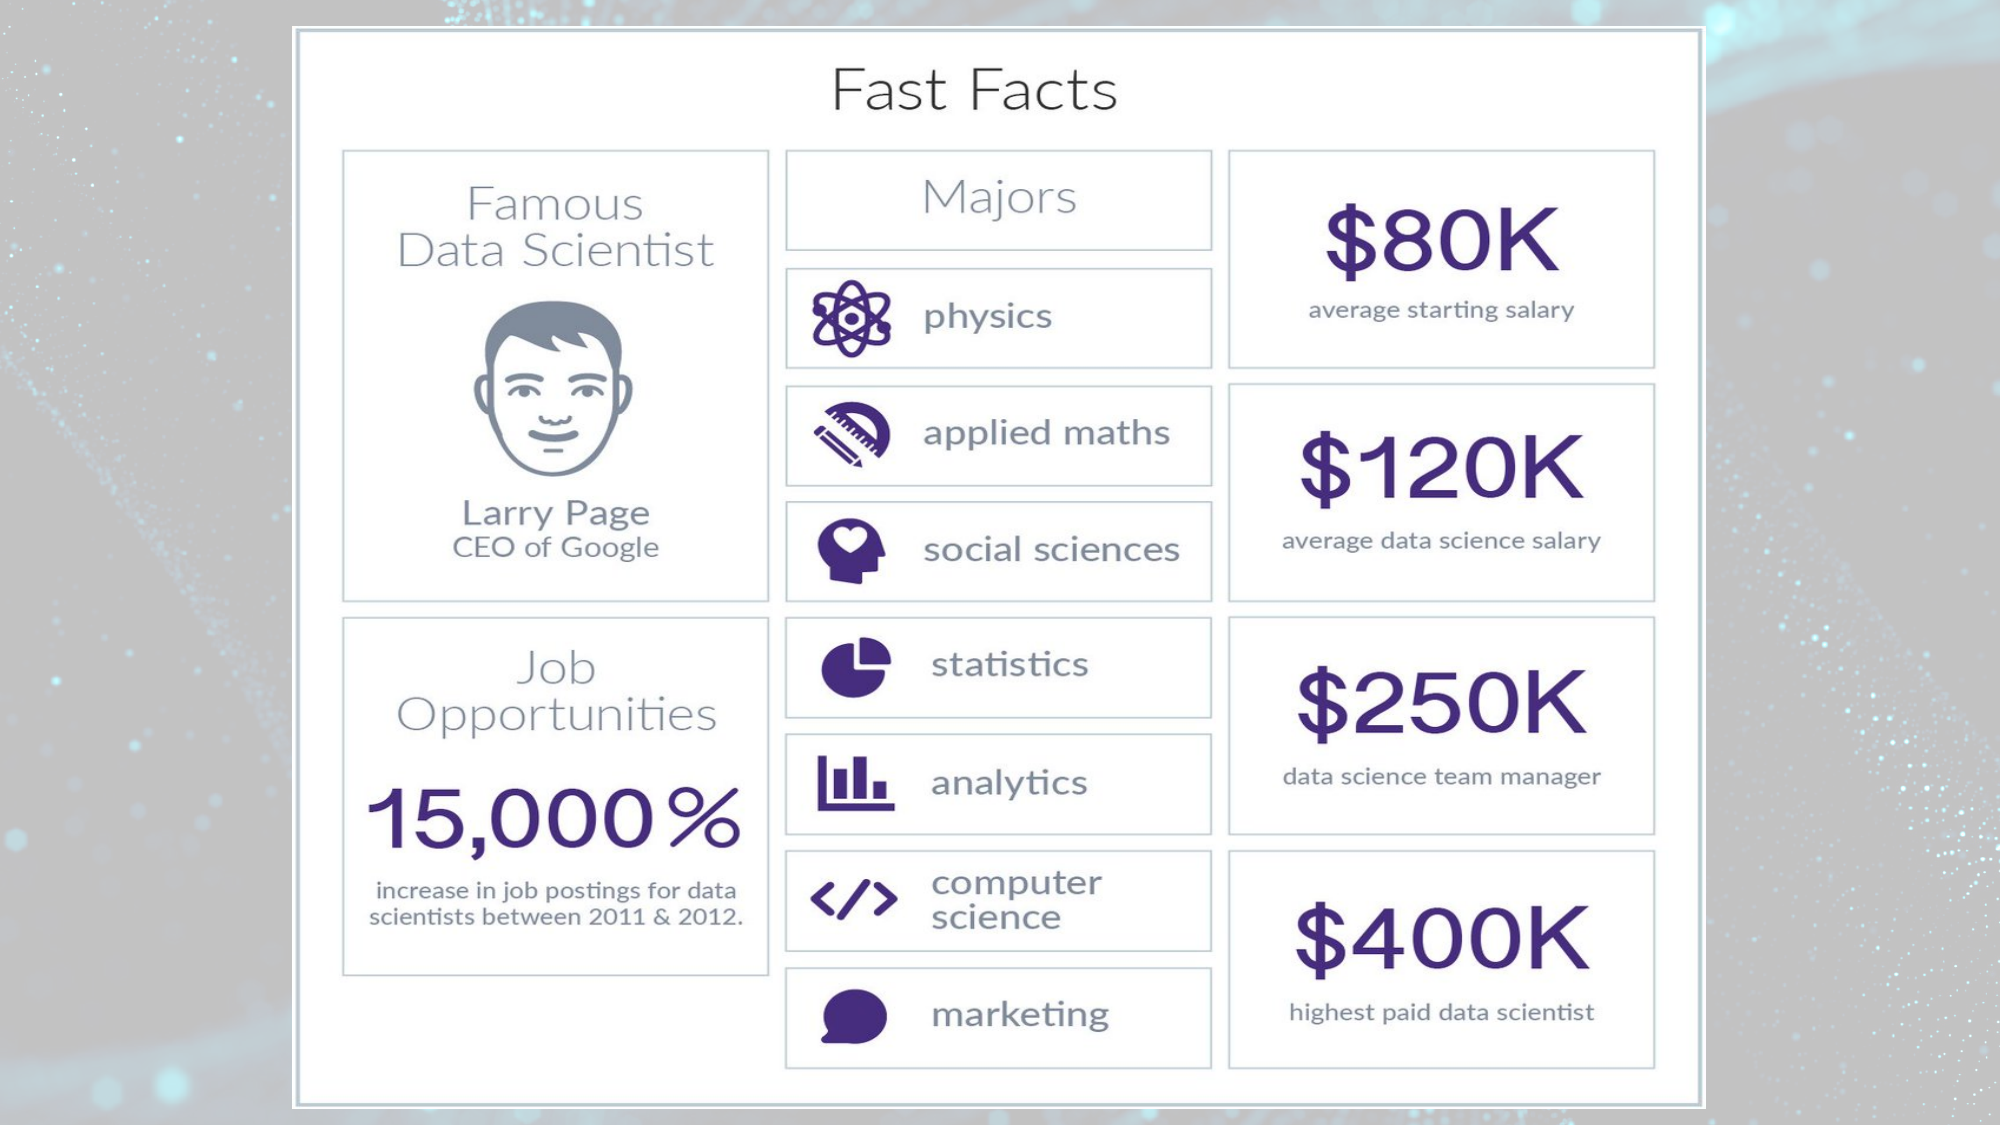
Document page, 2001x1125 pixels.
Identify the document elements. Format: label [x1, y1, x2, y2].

picture [292, 26, 1706, 1109]
